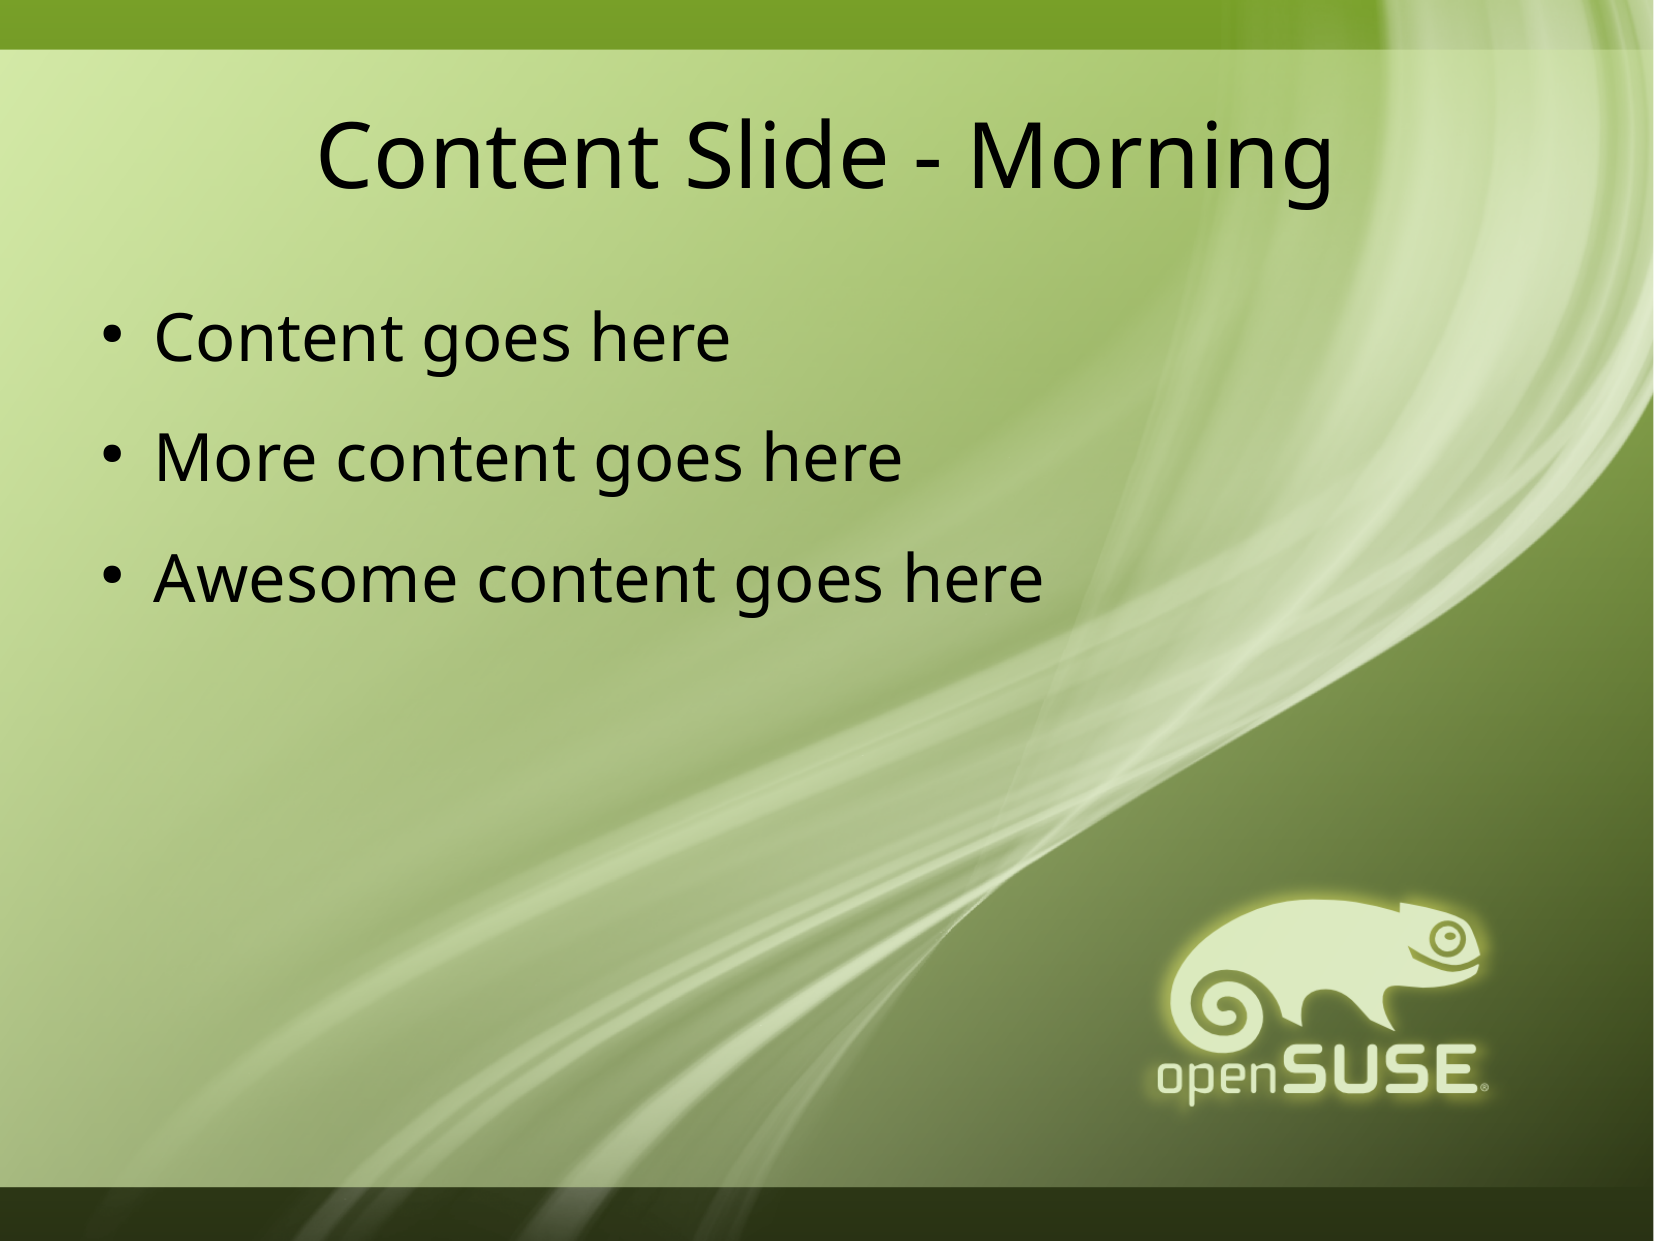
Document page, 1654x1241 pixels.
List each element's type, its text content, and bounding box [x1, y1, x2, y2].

title Content Slide - Morning [82, 49, 1571, 257]
picture [0, 0, 1654, 1241]
list Content goes here More content goes here Awesome content goes here [82, 290, 1571, 1109]
